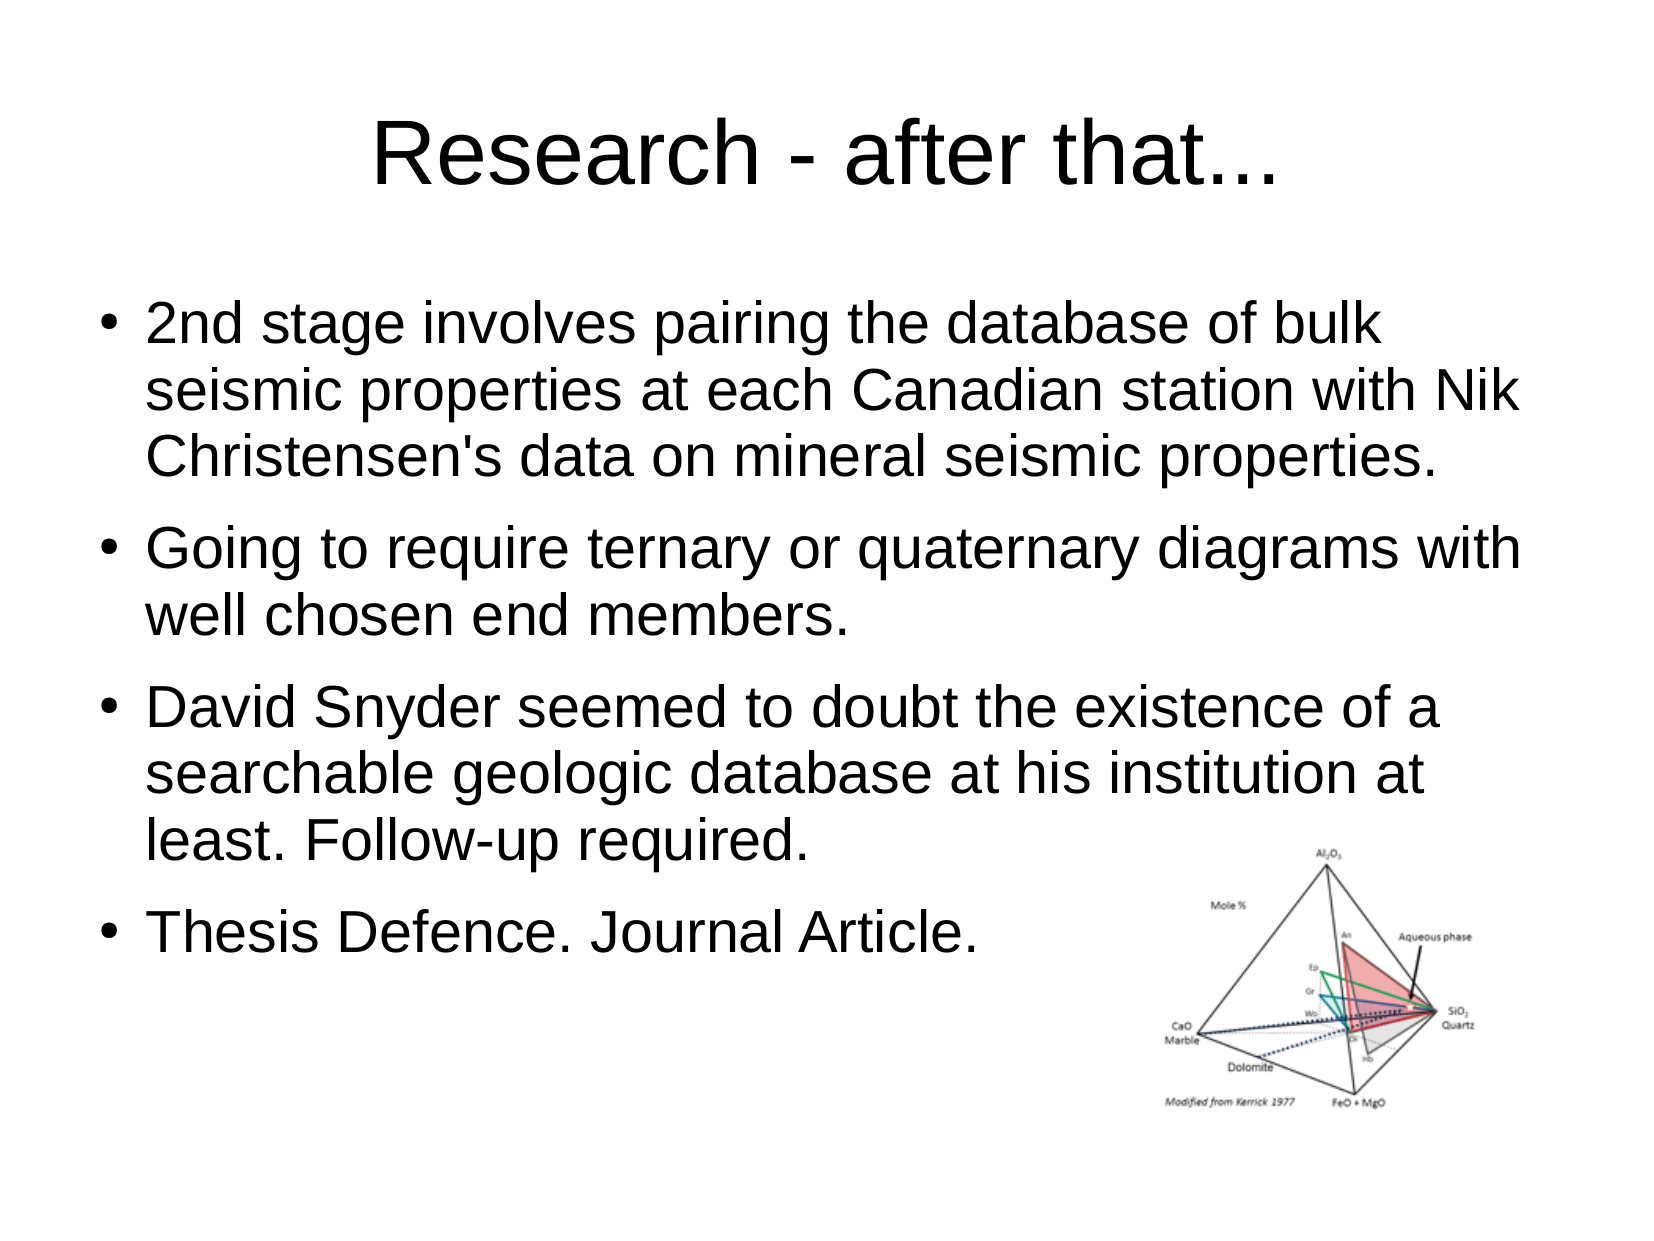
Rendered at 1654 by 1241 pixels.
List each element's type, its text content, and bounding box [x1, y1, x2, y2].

title Research - after that... [82, 49, 1571, 257]
list 2nd stage involves pairing the database of bulk seismic properties at each Canadian station with Nik Christensen's data on mineral seismic properties. Going to require ternary or quaternary diagrams with well chosen end members. David Snyder seemed to doubt the existence of a searchable geologic database at his institution at least. Follow-up required. Thesis Defence. Journal Article. [82, 290, 1538, 1010]
picture [1163, 847, 1477, 1111]
